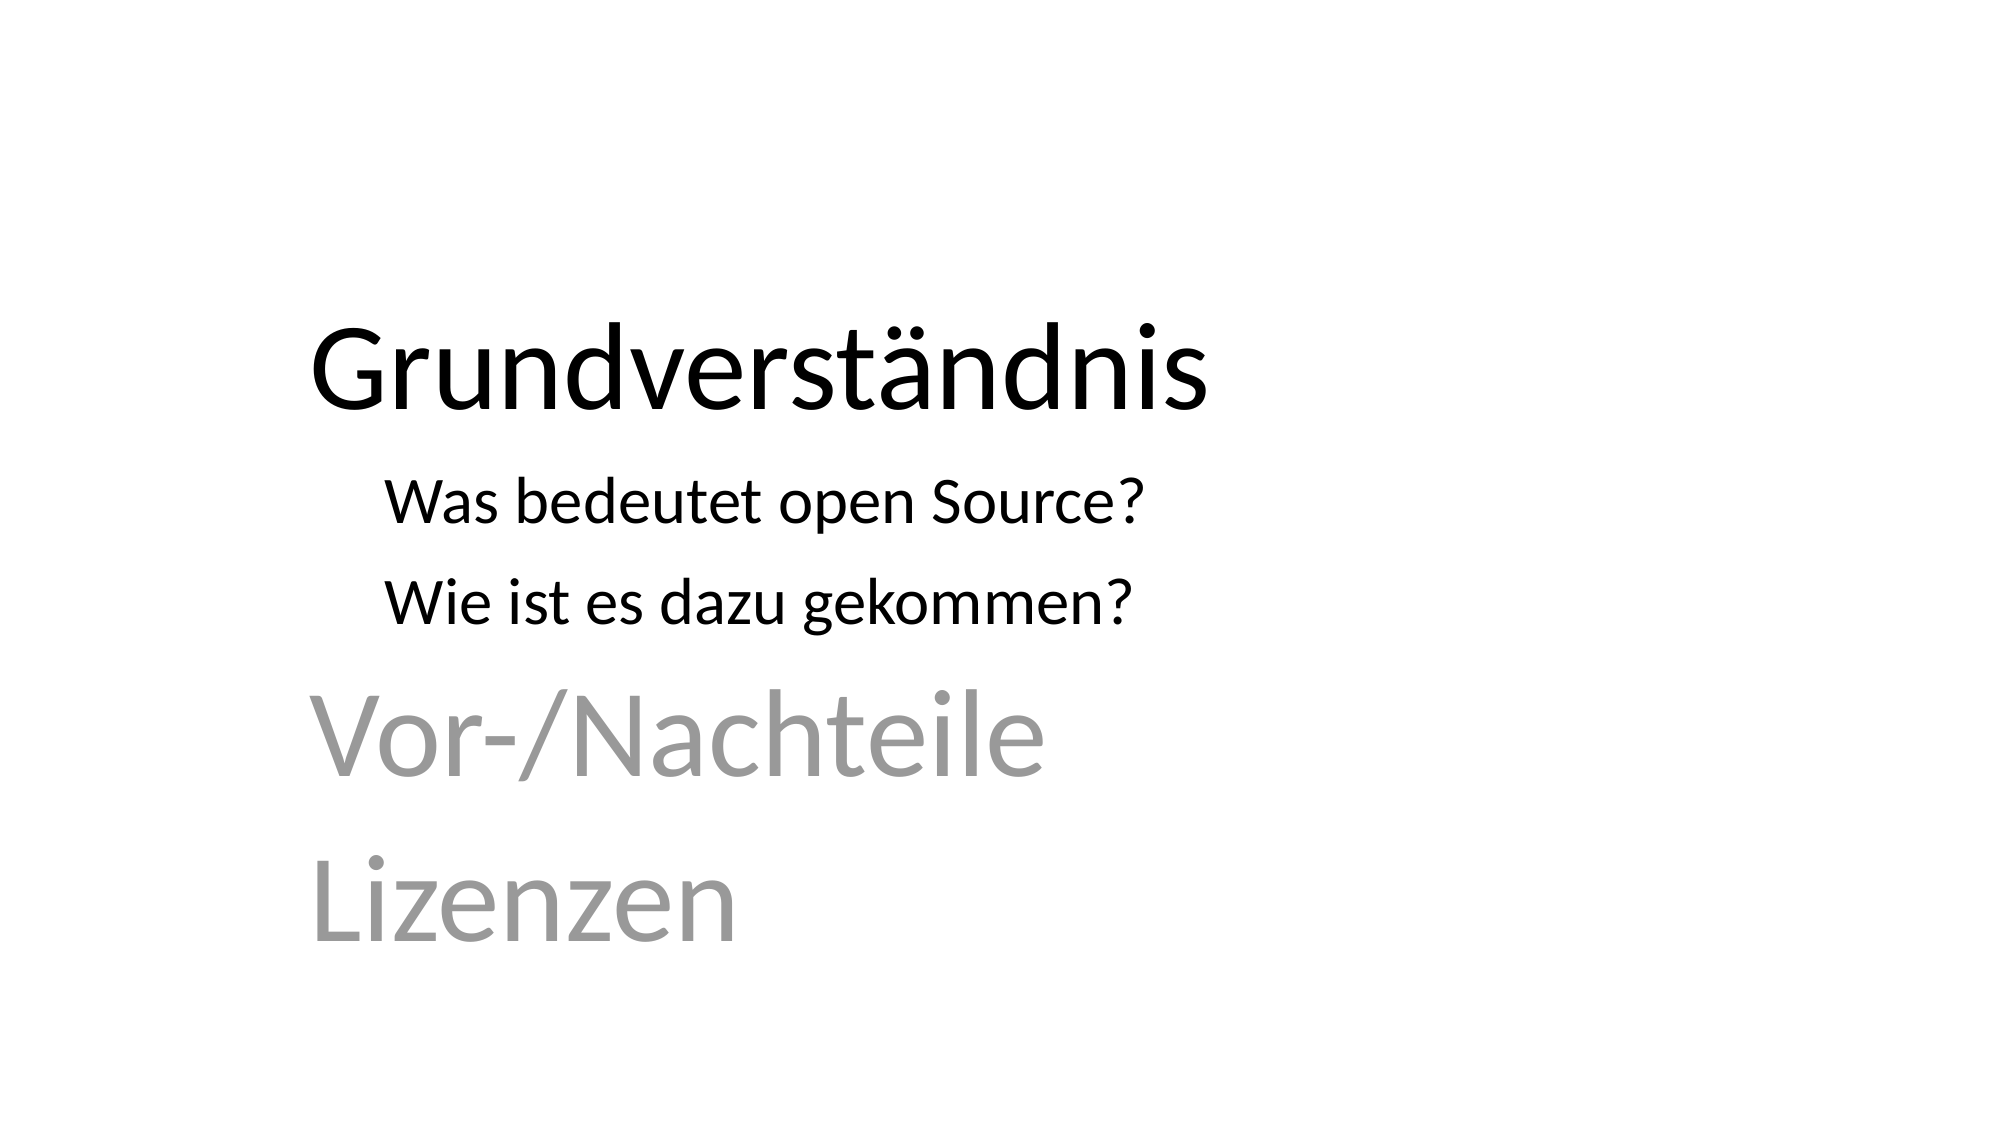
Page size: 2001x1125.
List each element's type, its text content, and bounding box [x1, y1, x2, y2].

list Grundverständnis Was bedeutet open Source? Wie ist es dazu gekommen? Vor-/Nachteile Lizenzen [295, 0, 2000, 1125]
